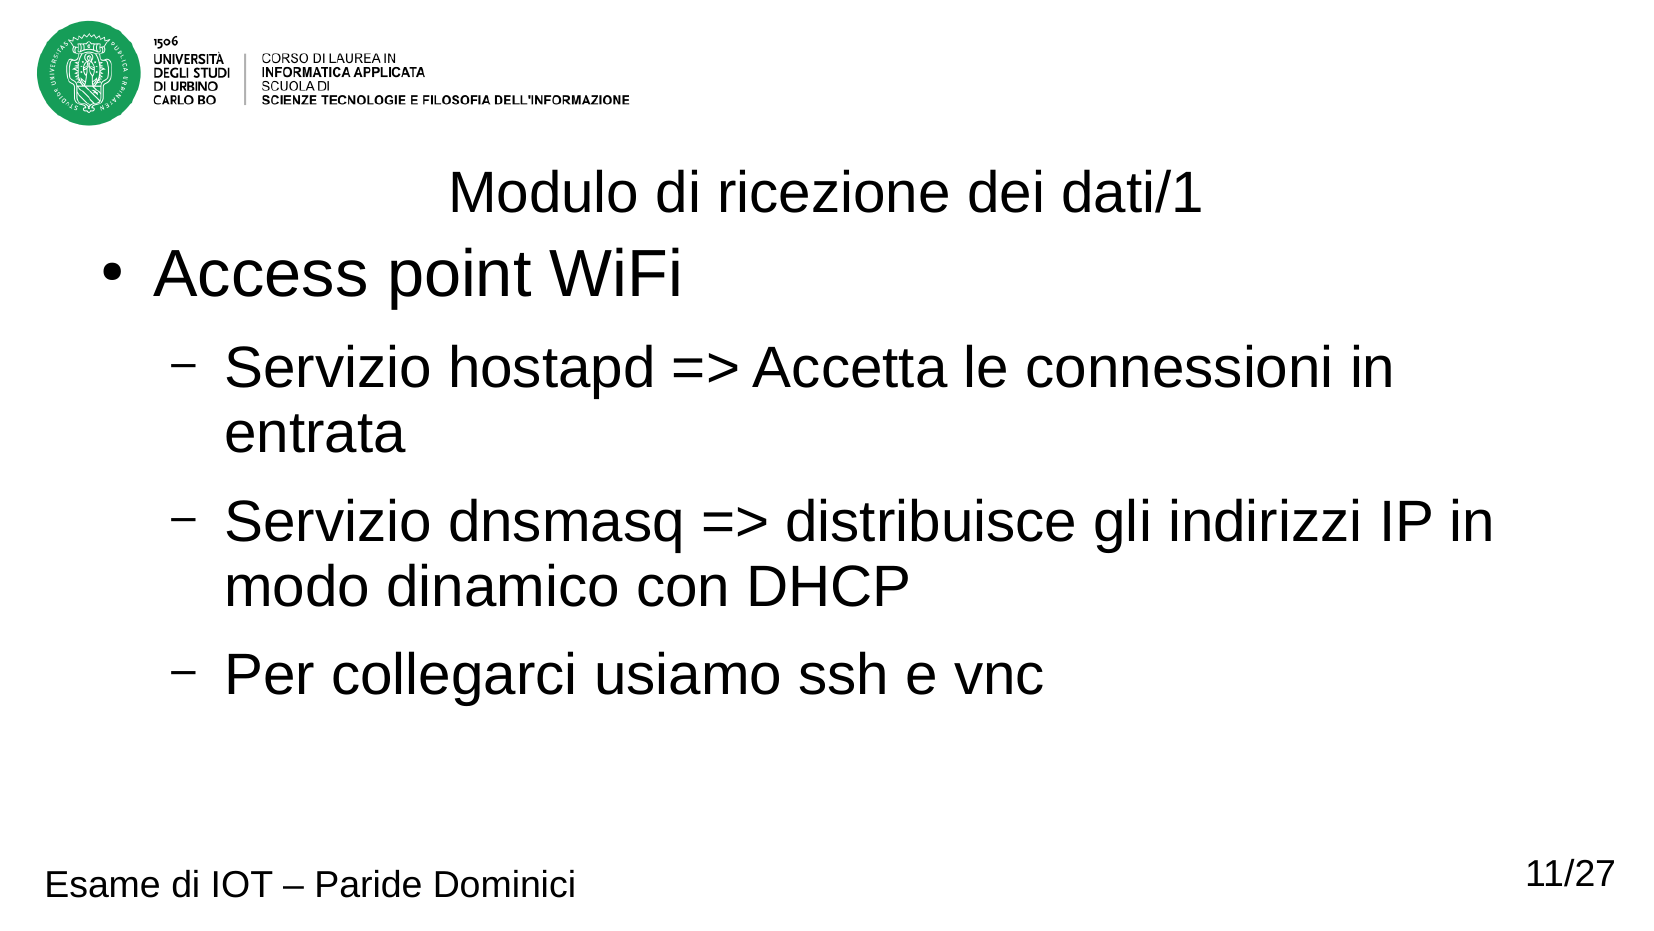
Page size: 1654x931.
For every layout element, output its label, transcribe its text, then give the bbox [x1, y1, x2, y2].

picture [25, 17, 650, 128]
text_box Esame di IOT – Paride Dominici [29, 856, 680, 914]
list Access point WiFi Servizio hostapd => Accetta le connessioni in entrata Servizio dnsmasq => distribuisce gli indirizzi IP in modo dinamico con DHCP Per collegarci usiamo ssh e vnc [82, 236, 1571, 827]
text_box <numero>/27 [1387, 845, 1625, 916]
title Modulo di ricezione dei dati/1 [82, 147, 1571, 236]
